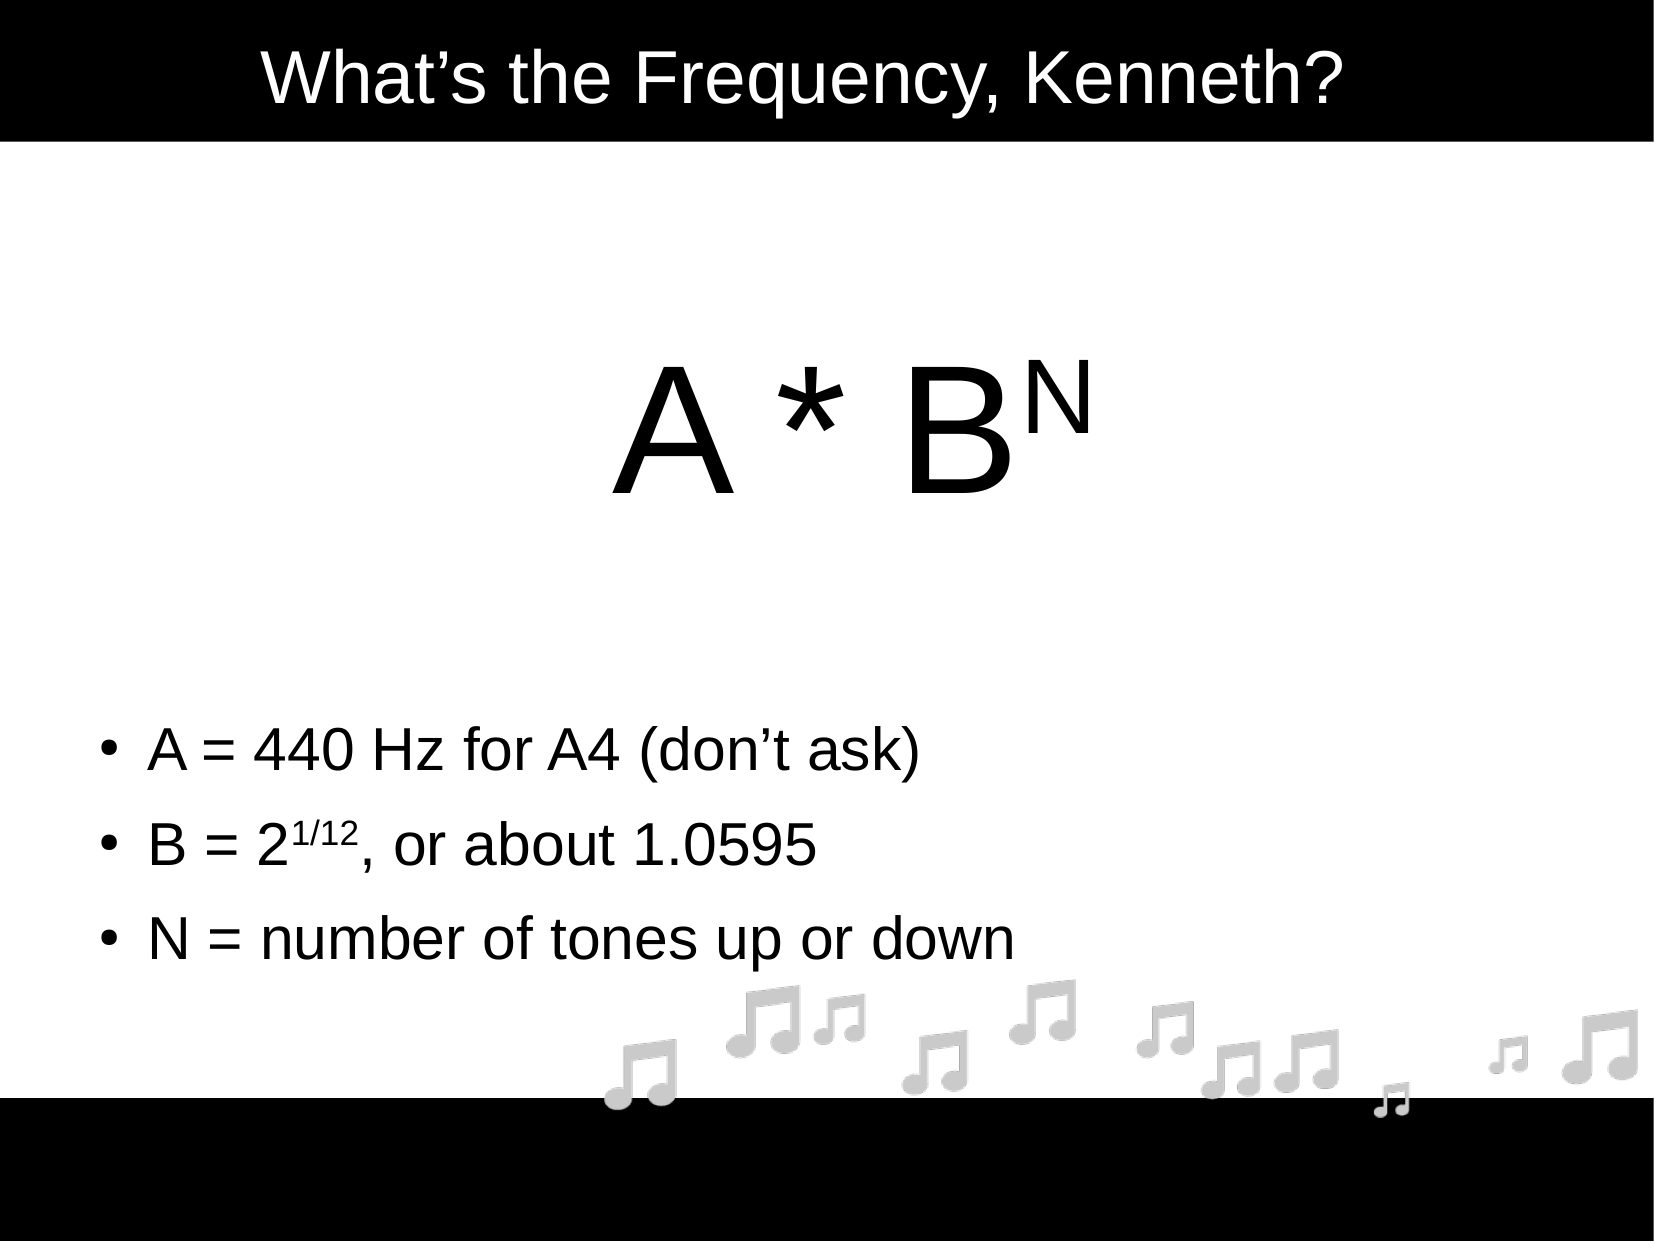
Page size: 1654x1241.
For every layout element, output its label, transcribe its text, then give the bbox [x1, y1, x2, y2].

list A = 440 Hz for A4 (don’t ask) B = 21/12, or about 1.0595 N = number of tones up or down [82, 715, 1571, 976]
text_box A * BN [135, 320, 1576, 541]
title What’s the Frequency, Kenneth? [59, 8, 1548, 148]
